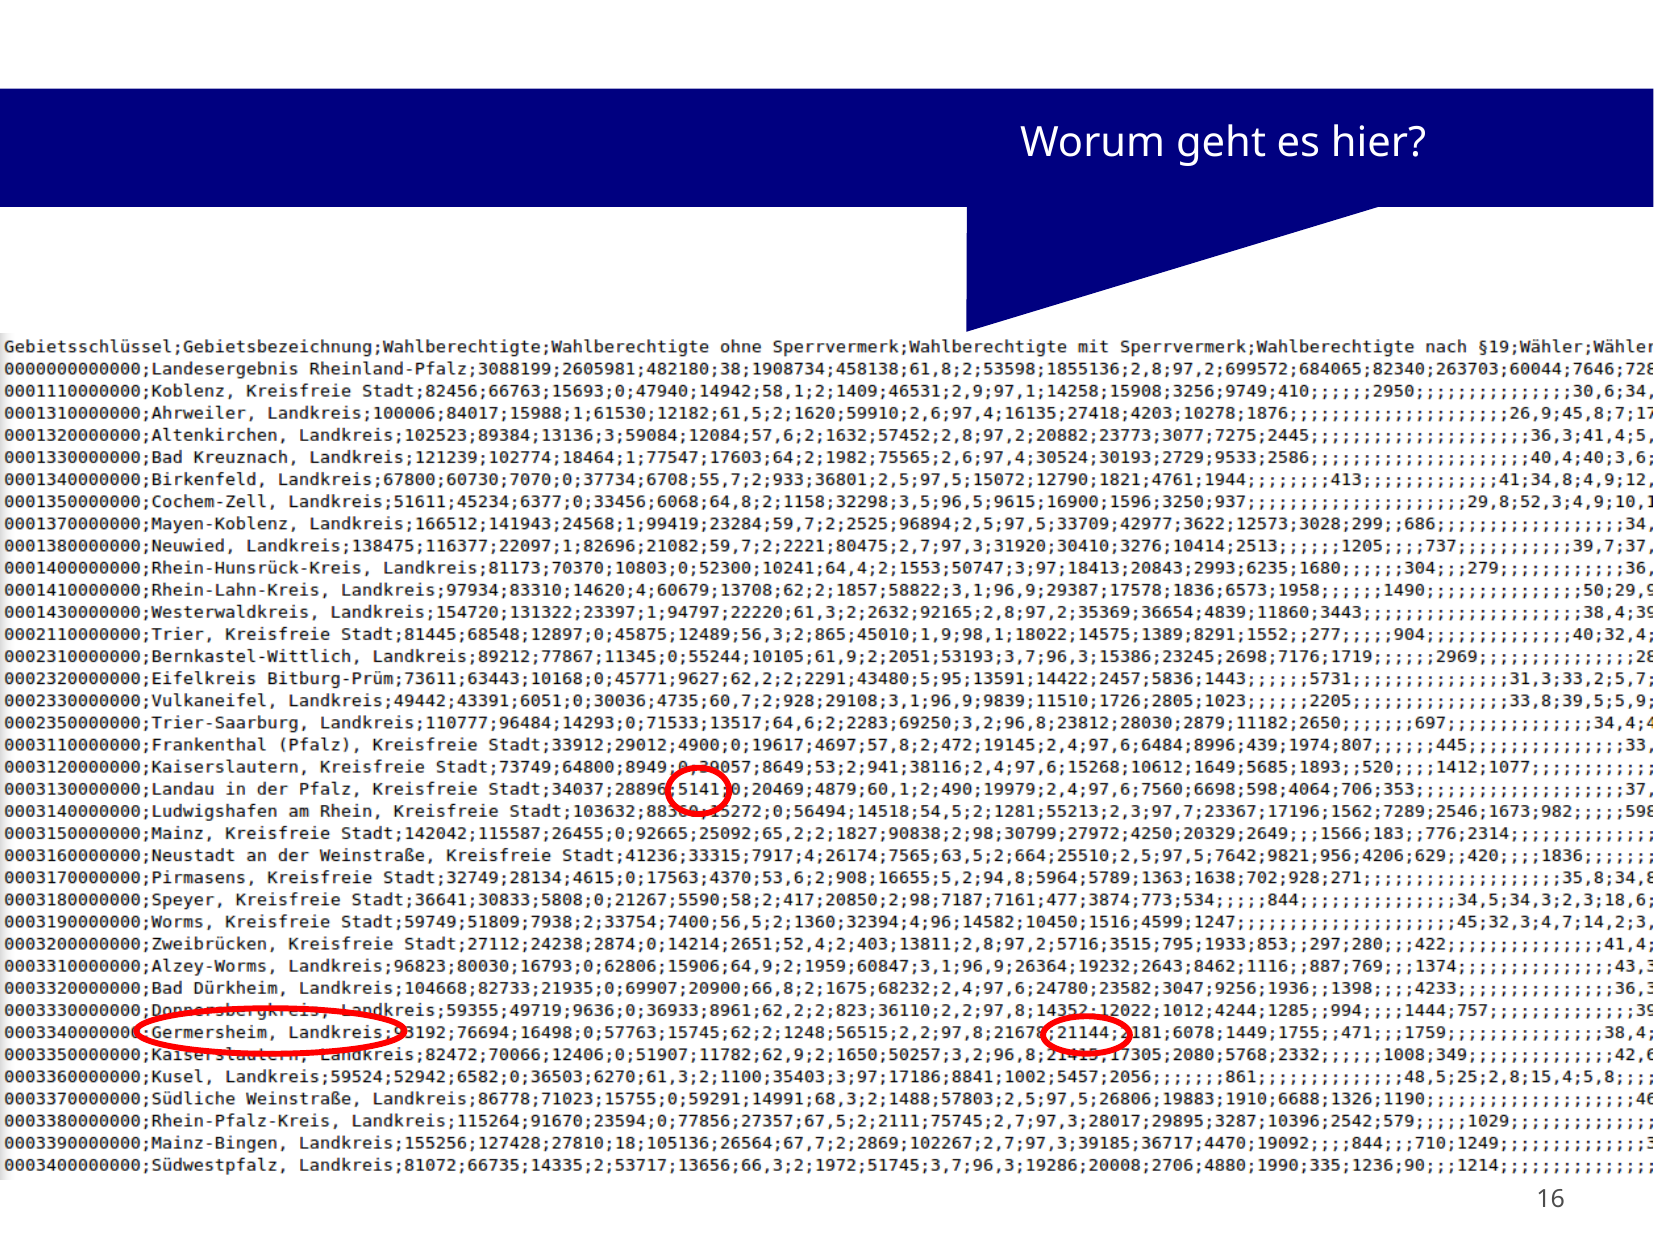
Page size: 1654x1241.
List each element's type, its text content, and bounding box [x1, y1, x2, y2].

picture [0, 333, 1653, 1180]
text_box Worum geht es hier? [1005, 104, 1490, 178]
text_box [0, 88, 1654, 332]
